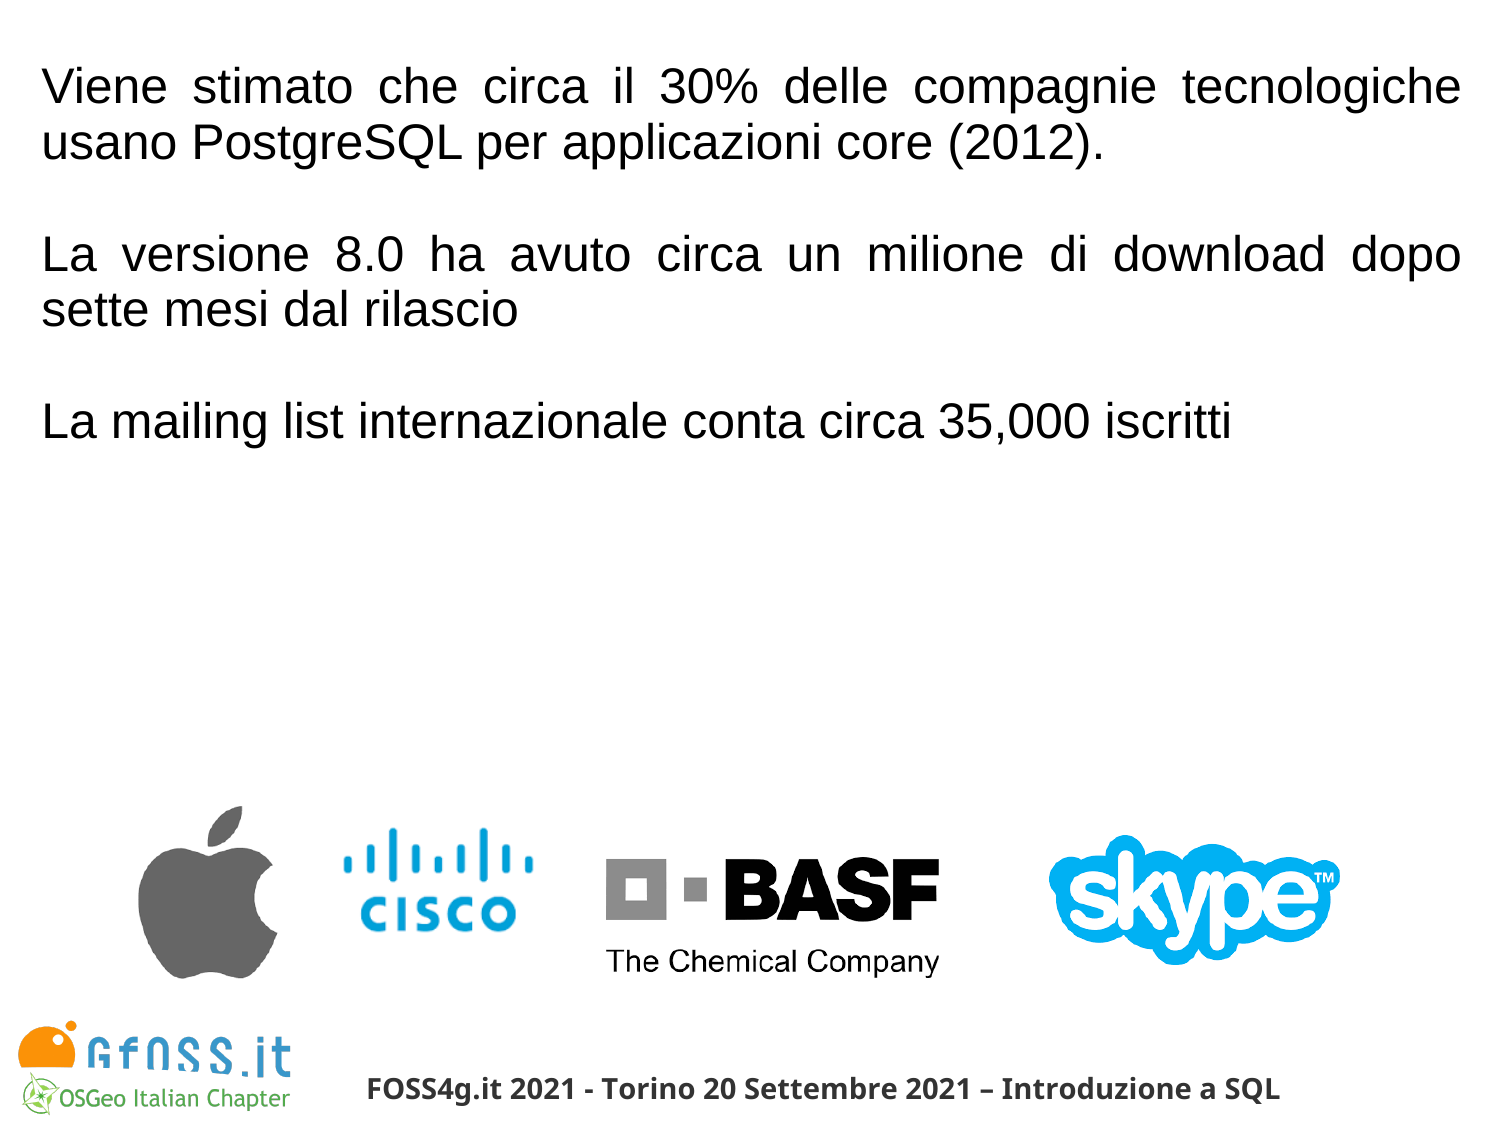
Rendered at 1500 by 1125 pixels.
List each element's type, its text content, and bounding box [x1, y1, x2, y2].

picture [1071, 851, 1318, 950]
text_box Viene stimato che circa il 30% delle compagnie tecnologiche usano PostgreSQL per applicazioni core (2012). La versione 8.0 ha avuto circa un milione di download dopo sette mesi dal rilascio La mailing list internazionale conta circa 35,000 iscritti [26, 51, 1478, 497]
picture [117, 801, 300, 986]
picture [0, 1009, 308, 1125]
picture [606, 857, 939, 978]
picture [1315, 873, 1321, 882]
picture [1185, 884, 1340, 965]
picture [1049, 835, 1118, 871]
picture [1049, 887, 1165, 965]
picture [342, 782, 535, 978]
picture [1133, 835, 1340, 868]
